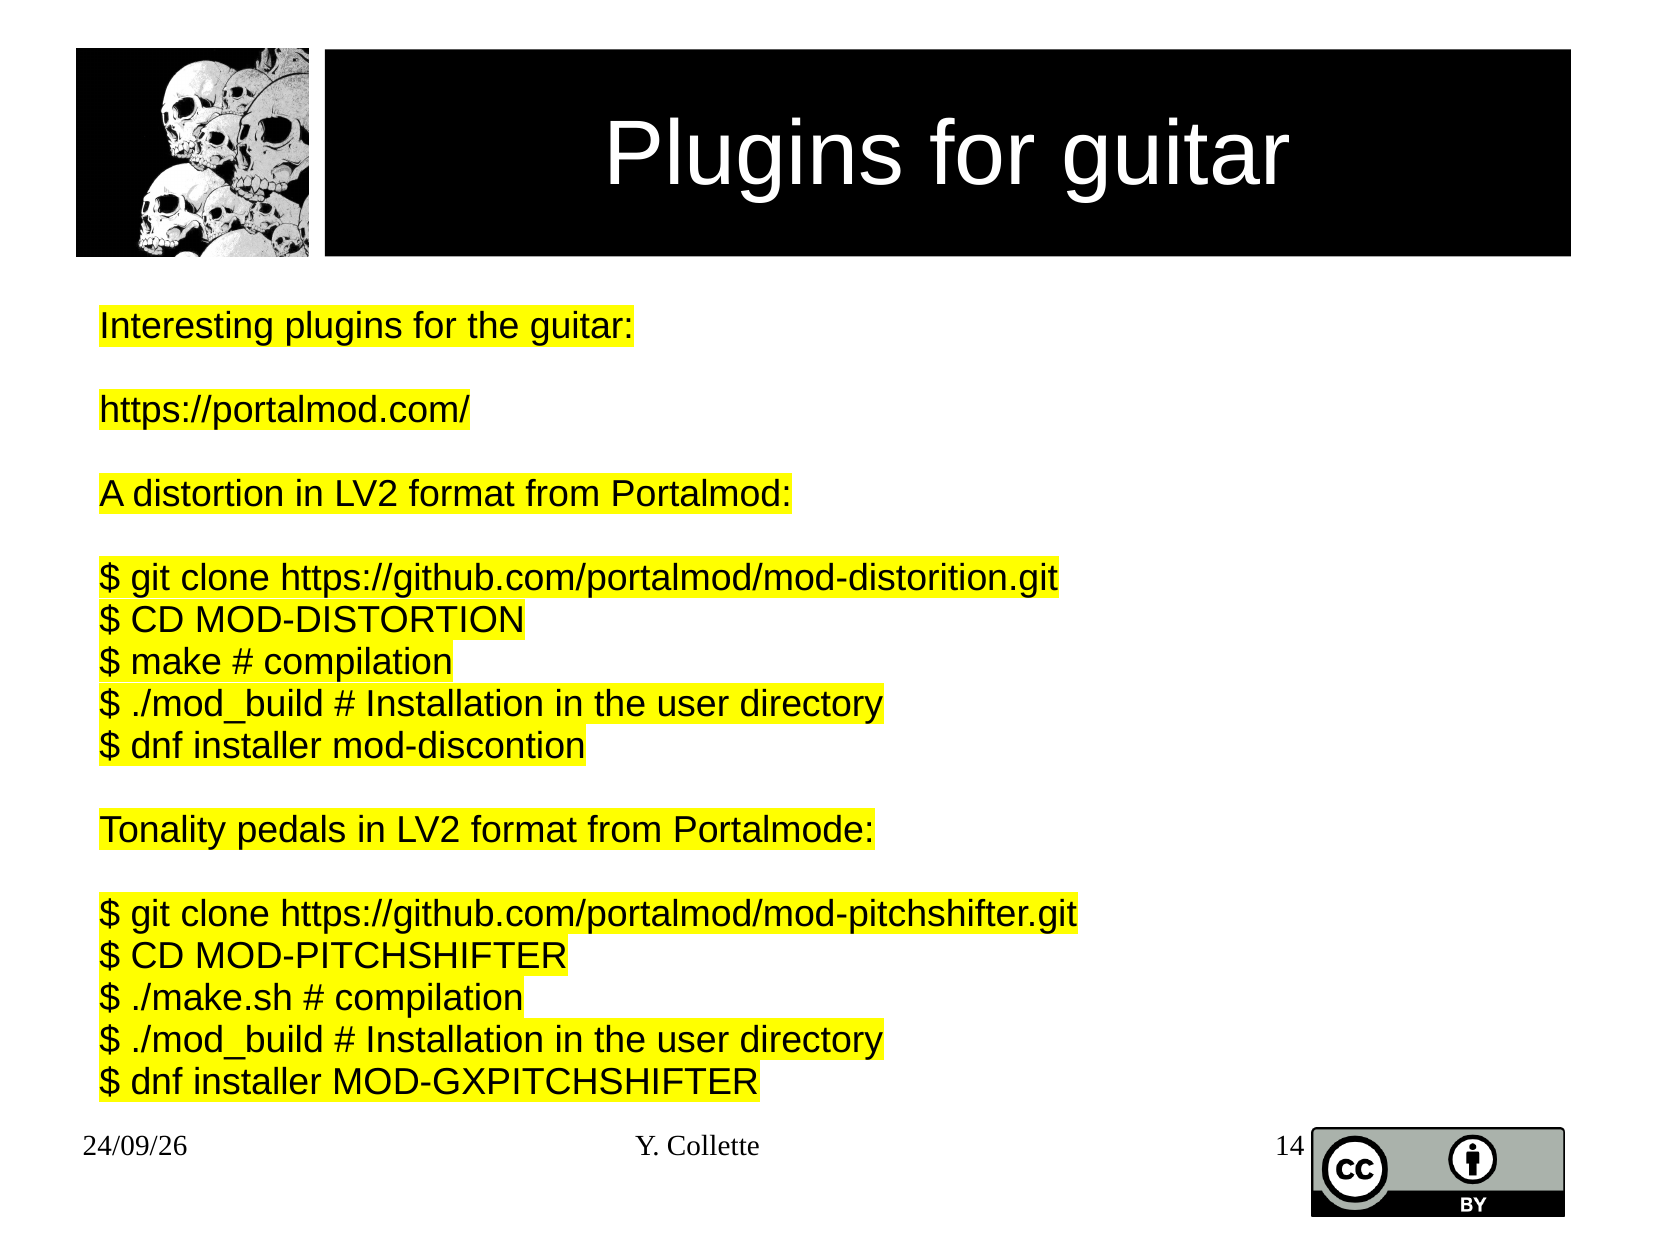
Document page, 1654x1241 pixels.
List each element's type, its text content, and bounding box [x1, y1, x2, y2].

text_box Interesting plugins for the guitar: https://portalmod.com/ A distortion in LV2 format from Portalmod: $ git clone https://github.com/portalmod/mod-distorition.git $ CD MOD-DISTORTION $ make # compilation $ ./mod_build # Installation in the user directory $ dnf installer mod-discontion Tonality pedals in LV2 format from Portalmode: $ git clone https://github.com/portalmod/mod-pitchshifter.git $ CD MOD-PITCHSHIFTER $ ./make.sh # compilation $ ./mod_build # Installation in the user directory $ dnf installer MOD-GXPITCHSHIFTER [84, 297, 1573, 1110]
picture [1311, 1127, 1565, 1217]
title Plugins for guitar [324, 49, 1571, 257]
picture [76, 48, 309, 257]
